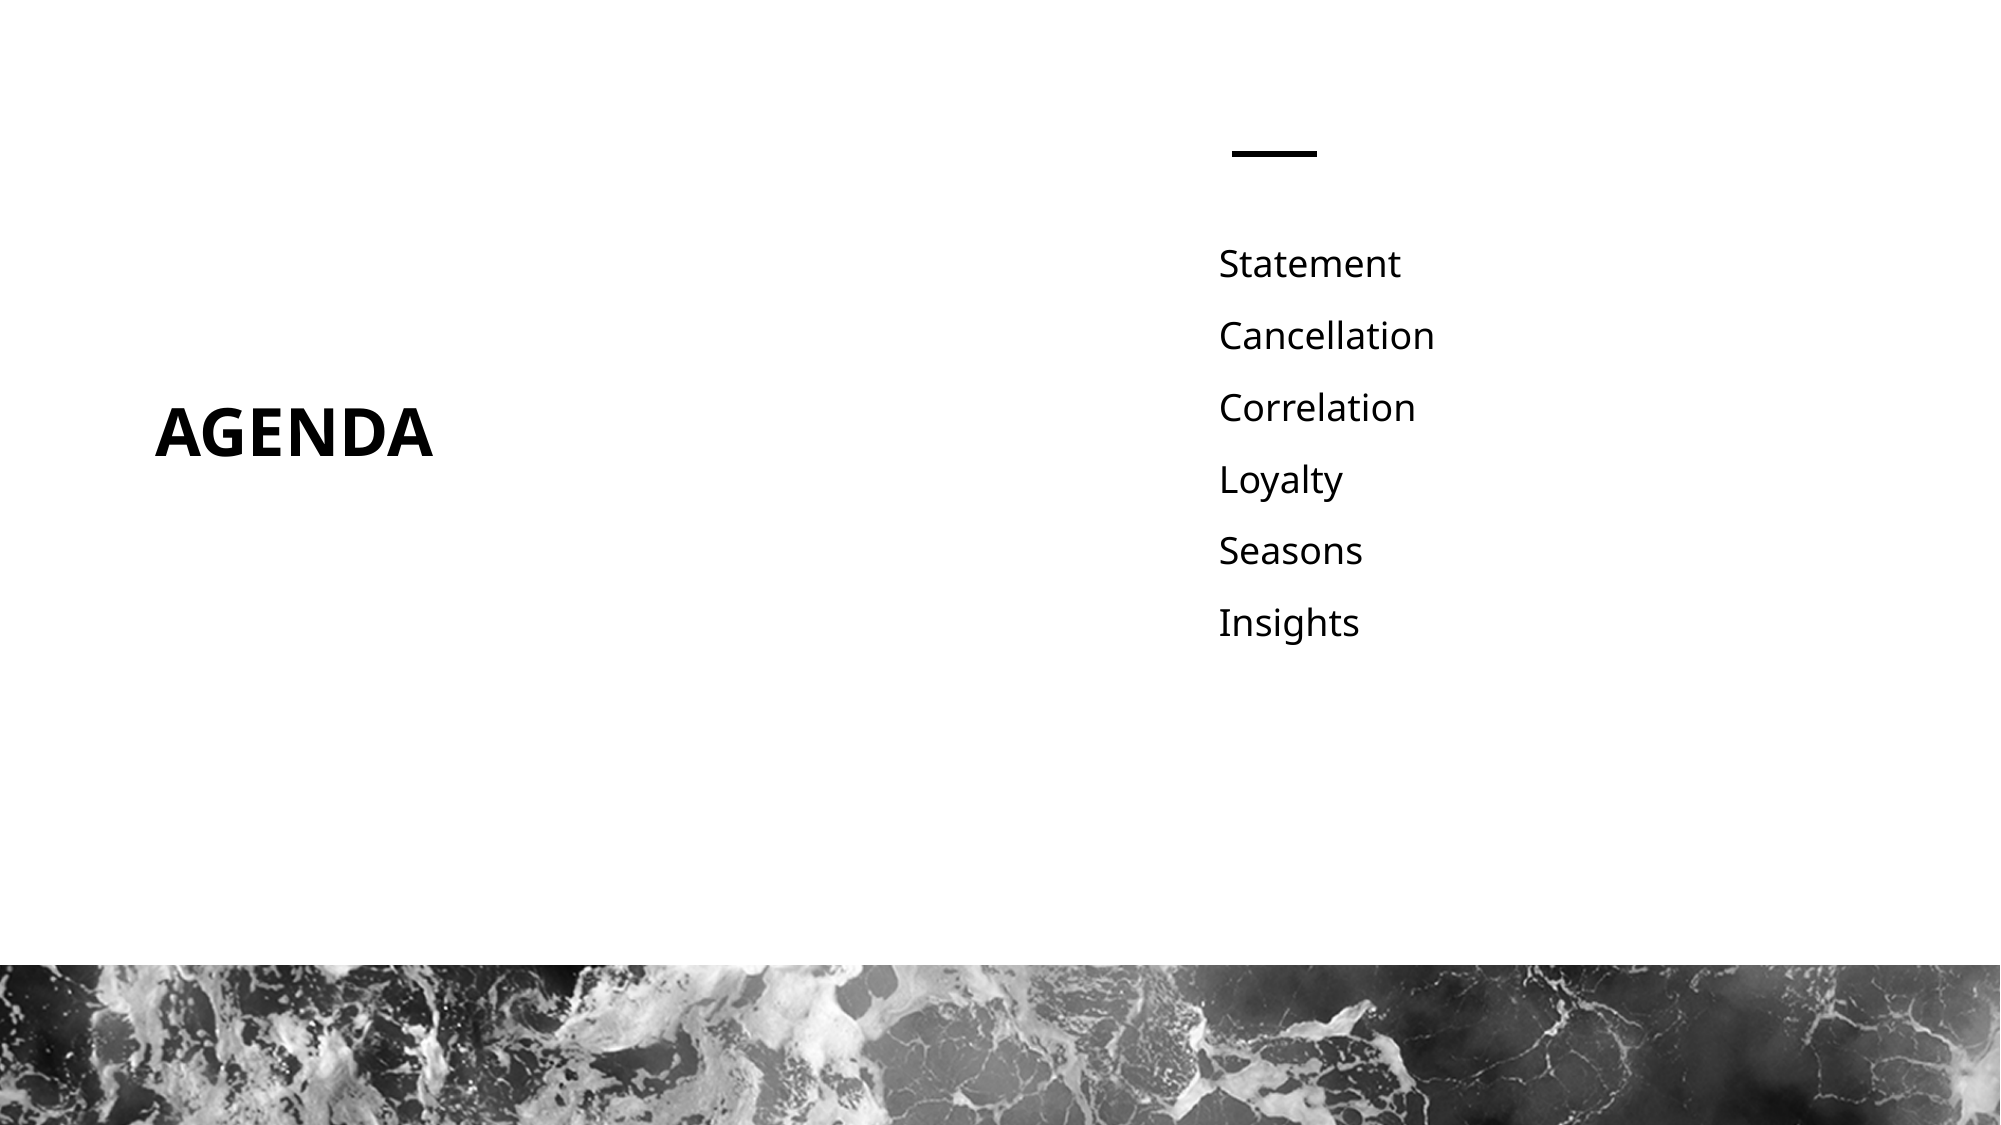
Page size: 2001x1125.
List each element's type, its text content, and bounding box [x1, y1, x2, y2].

picture [0, 965, 2000, 1125]
list Statement Cancellation Correlation Loyalty Seasons Insights [1203, 204, 1794, 656]
text_box agenda [139, 381, 590, 478]
